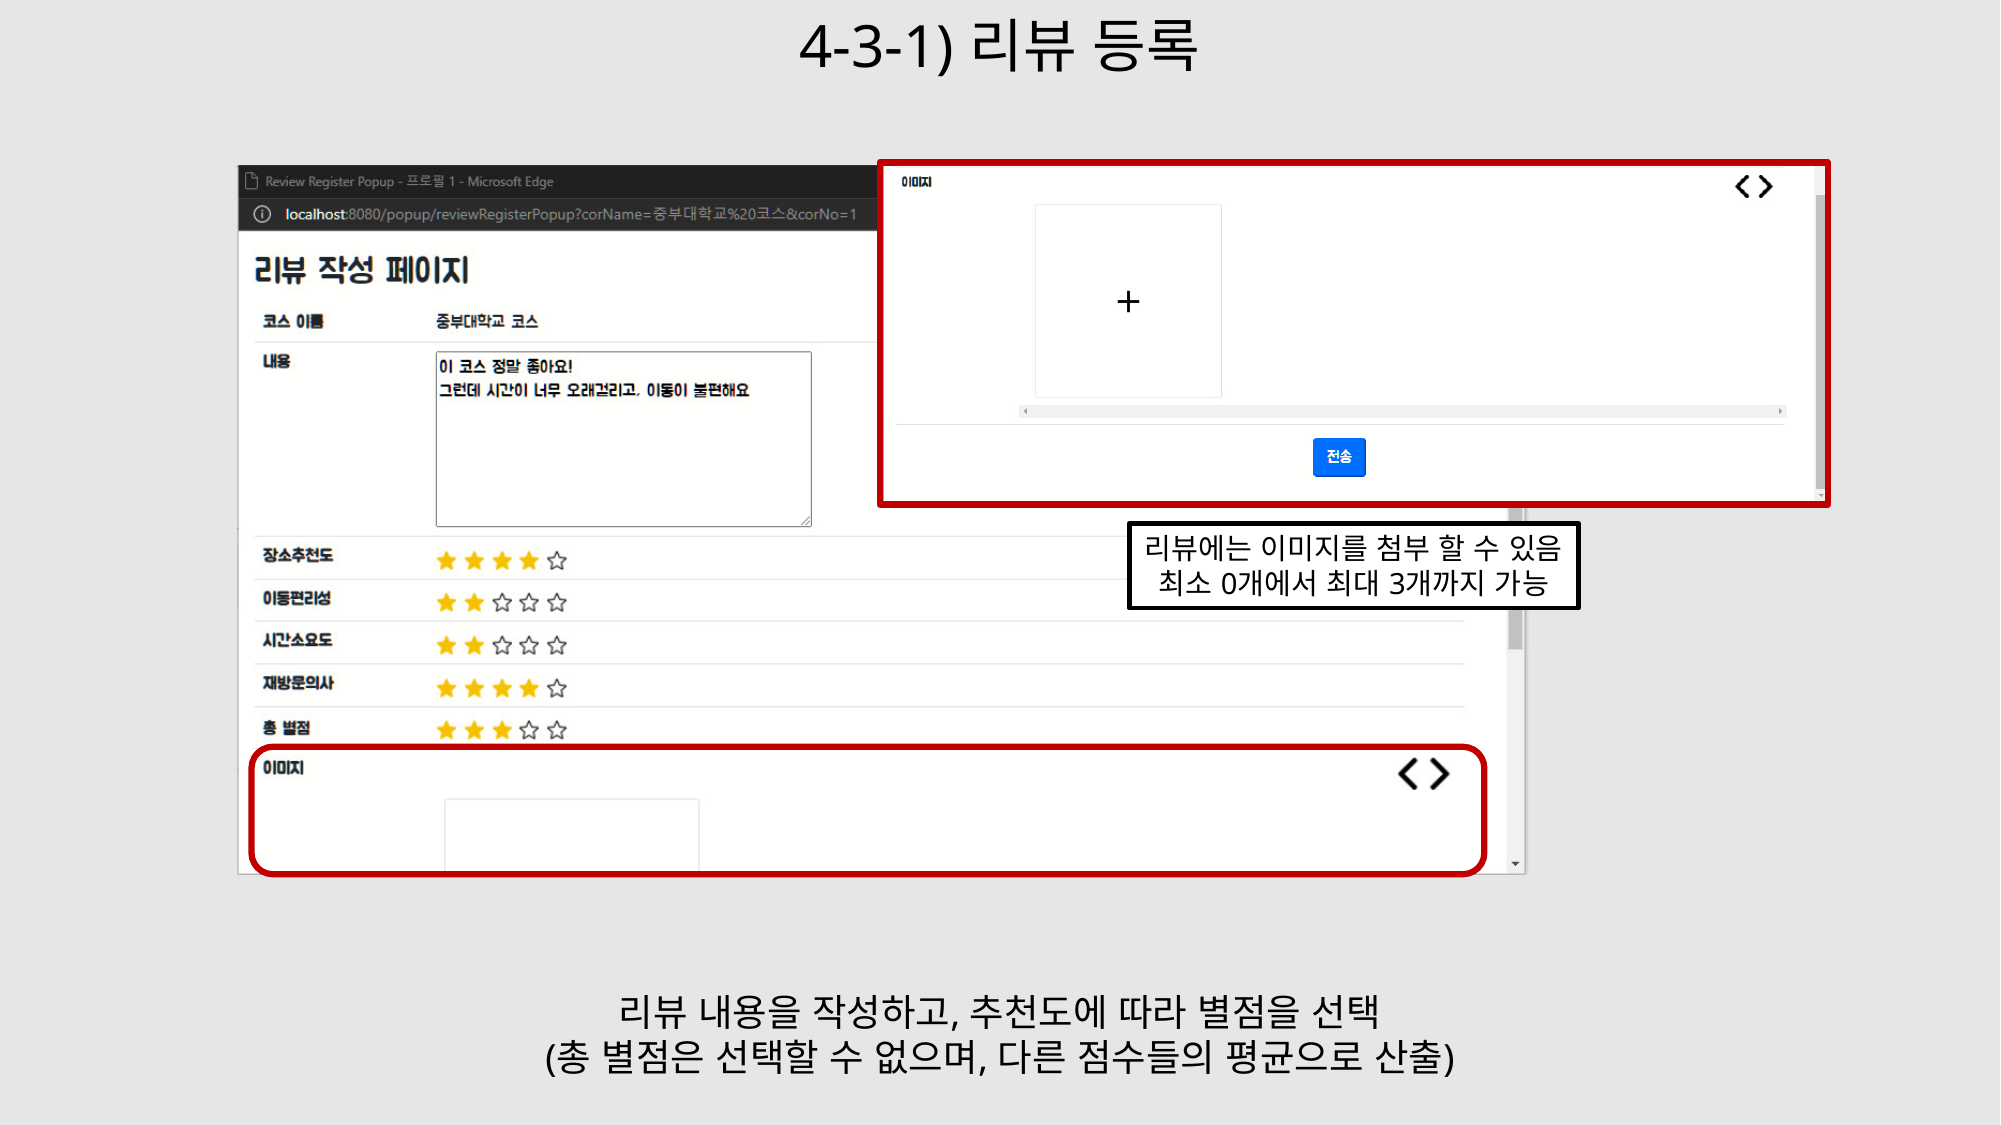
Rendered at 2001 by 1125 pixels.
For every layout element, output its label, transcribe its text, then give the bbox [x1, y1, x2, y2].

text_box 리뷰에는 이미지를 첨부 할 수 있음 최소 0개에서 최대 3개까지 가능 [1129, 523, 1579, 608]
text_box 리뷰 내용을 작성하고, 추천도에 따라 별점을 선택 (총 별점은 선택할 수 없으며, 다른 점수들의 평균으로 산출) [530, 981, 1470, 1087]
picture [882, 165, 1825, 502]
text_box 4-3-1) 리뷰 등록 [564, 2, 1436, 87]
picture [255, 750, 1481, 871]
picture [236, 165, 1529, 875]
